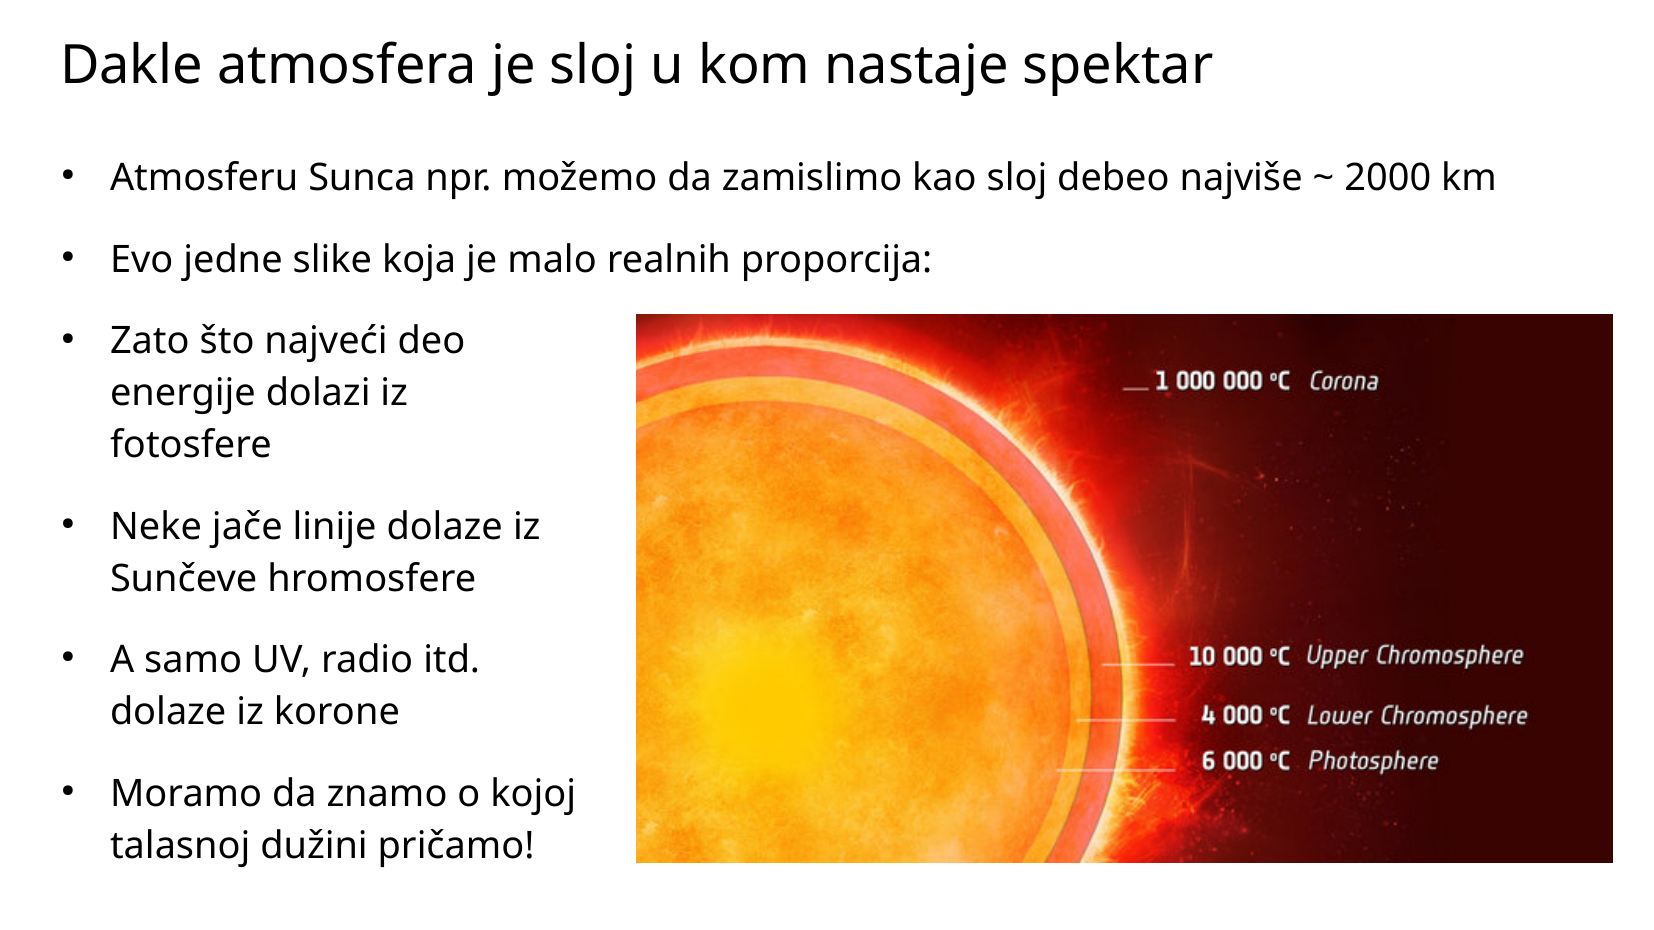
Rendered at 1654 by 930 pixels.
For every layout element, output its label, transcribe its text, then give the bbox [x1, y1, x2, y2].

title Dakle atmosfera je sloj u kom nastaje spektar [59, 13, 1648, 113]
list Atmosferu Sunca npr. možemo da zamislimo kao sloj debeo najviše ~ 2000 km Evo jedne slike koja je malo realnih proporcija: Zato što najveći deo energije dolazi iz fotosfere Neke jače linije dolaze iz Sunčeve hromosfere A samo UV, radio itd. dolaze iz korone Moramo da znamo o kojoj talasnoj dužini pričamo! [45, 149, 1635, 880]
picture [636, 314, 1613, 863]
